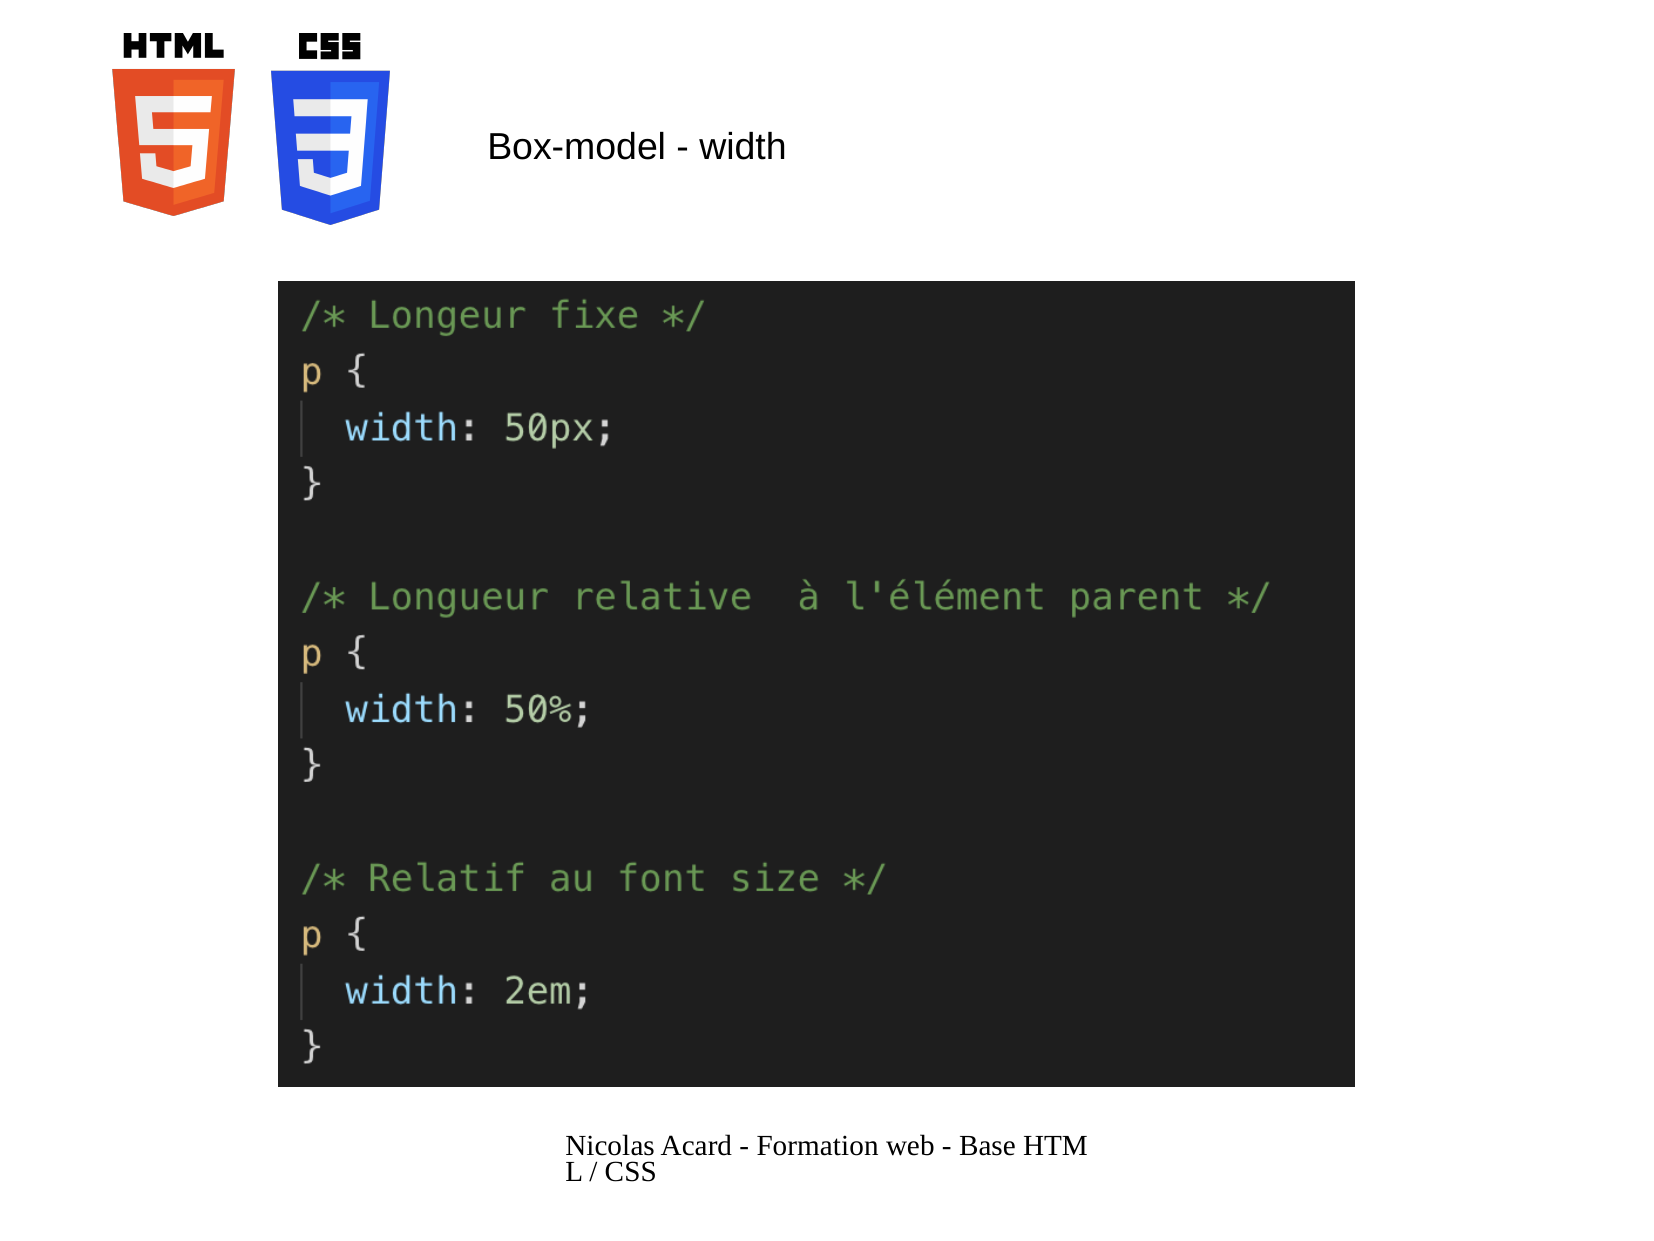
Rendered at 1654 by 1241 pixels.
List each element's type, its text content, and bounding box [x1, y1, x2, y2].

text_box Box-model - width [472, 118, 1382, 175]
picture [87, 33, 260, 216]
picture [278, 281, 1355, 1087]
picture [271, 33, 390, 225]
